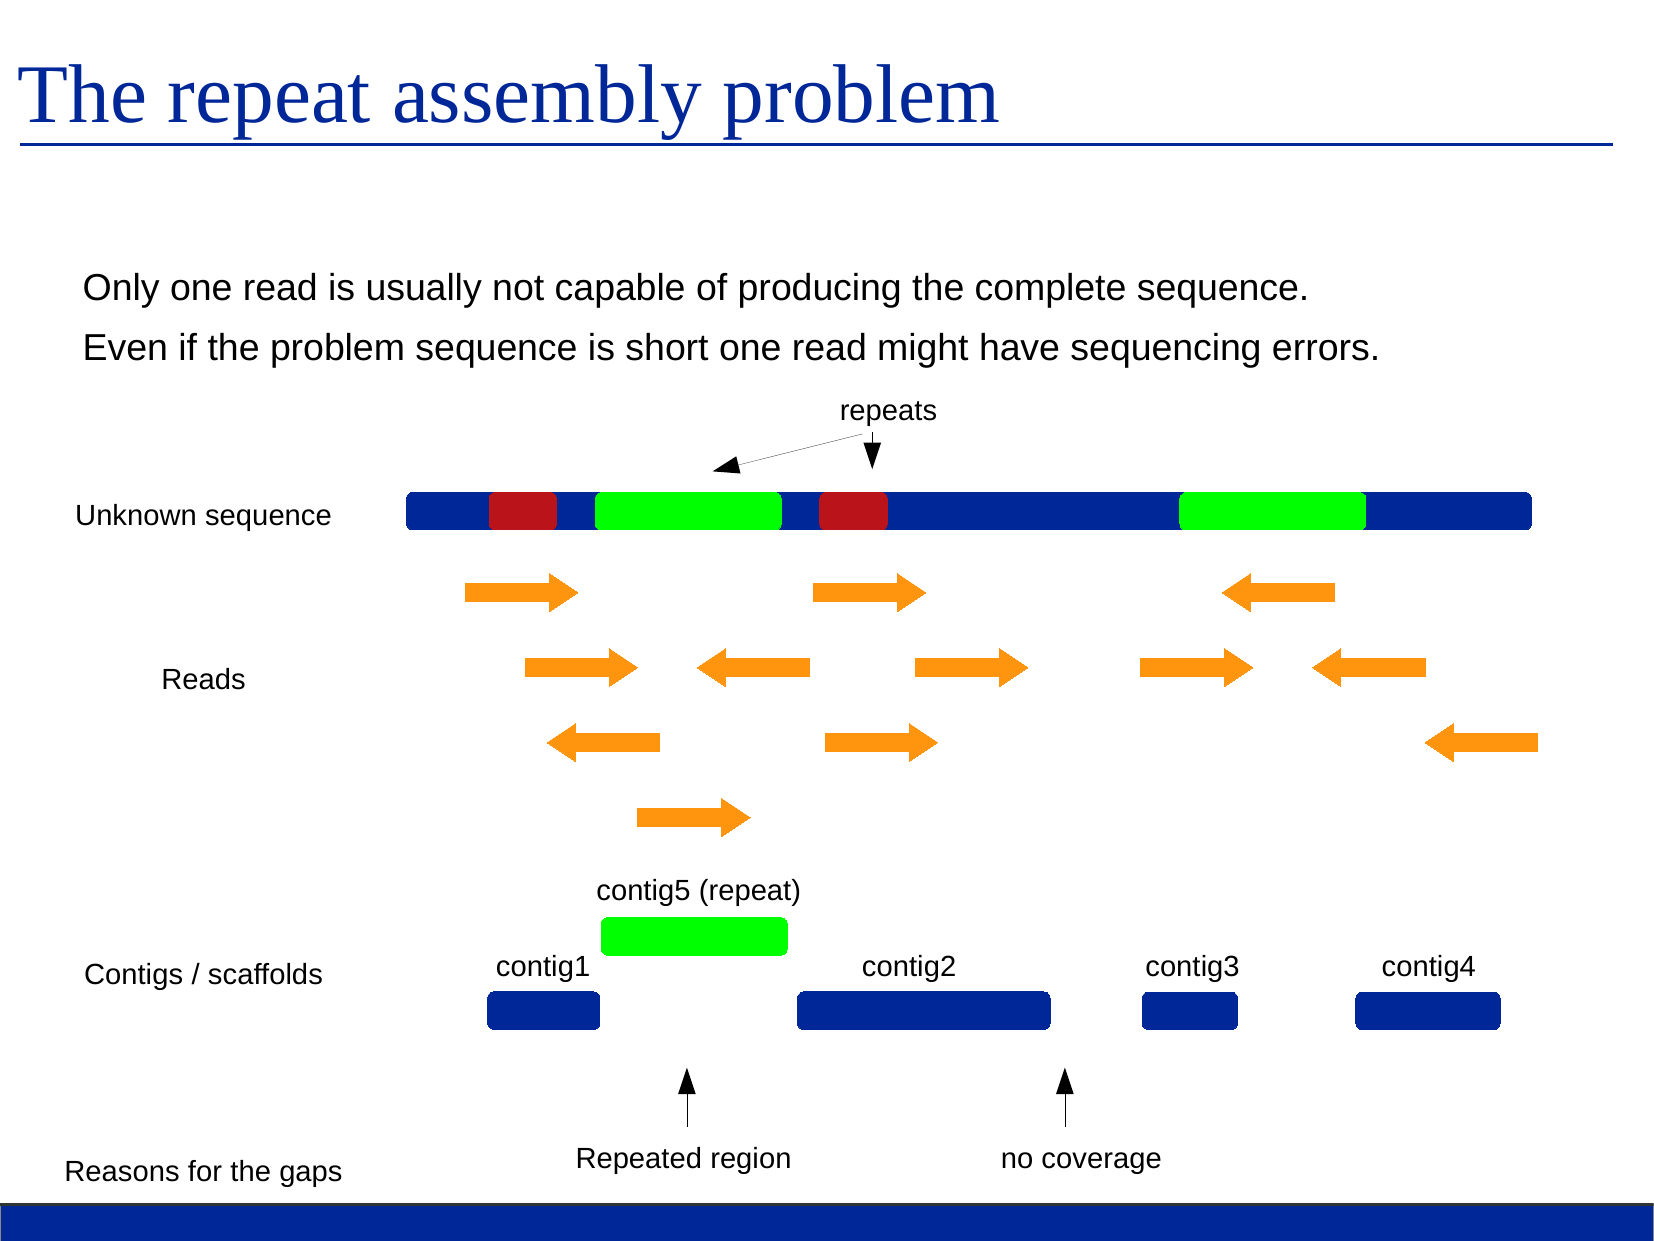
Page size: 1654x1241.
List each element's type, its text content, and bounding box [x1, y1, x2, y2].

text_box [1140, 648, 1253, 687]
text_box [797, 991, 1051, 1030]
text_box contig1 [481, 942, 606, 991]
text_box [547, 723, 660, 762]
text_box [1425, 723, 1538, 762]
text_box contig2 [847, 942, 972, 991]
text_box [465, 573, 578, 612]
text_box contig3 [1130, 942, 1255, 991]
text_box contig5 (repeat) [581, 866, 817, 914]
text_box [1222, 573, 1335, 612]
text_box [1312, 648, 1426, 687]
list Only one read is usually not capable of producing the complete sequence. Even if the problem sequence is short one read might have sequencing errors. [82, 266, 1571, 1086]
text_box [637, 798, 751, 837]
text_box [406, 492, 1532, 530]
text_box Repeated region [560, 1134, 807, 1182]
text_box [487, 991, 600, 1030]
text_box Unknown sequence Reads Contigs / scaffolds Reasons for the gaps [49, 491, 359, 1195]
title The repeat assembly problem [17, 0, 1589, 198]
text_box repeats [825, 386, 953, 435]
text_box contig4 [1366, 942, 1491, 991]
text_box no coverage [986, 1134, 1178, 1182]
text_box [525, 648, 638, 687]
text_box [1142, 992, 1238, 1030]
text_box [825, 723, 938, 762]
text_box [915, 648, 1028, 687]
text_box [601, 917, 788, 956]
text_box [813, 573, 926, 612]
text_box [697, 648, 810, 687]
text_box [1355, 992, 1501, 1030]
